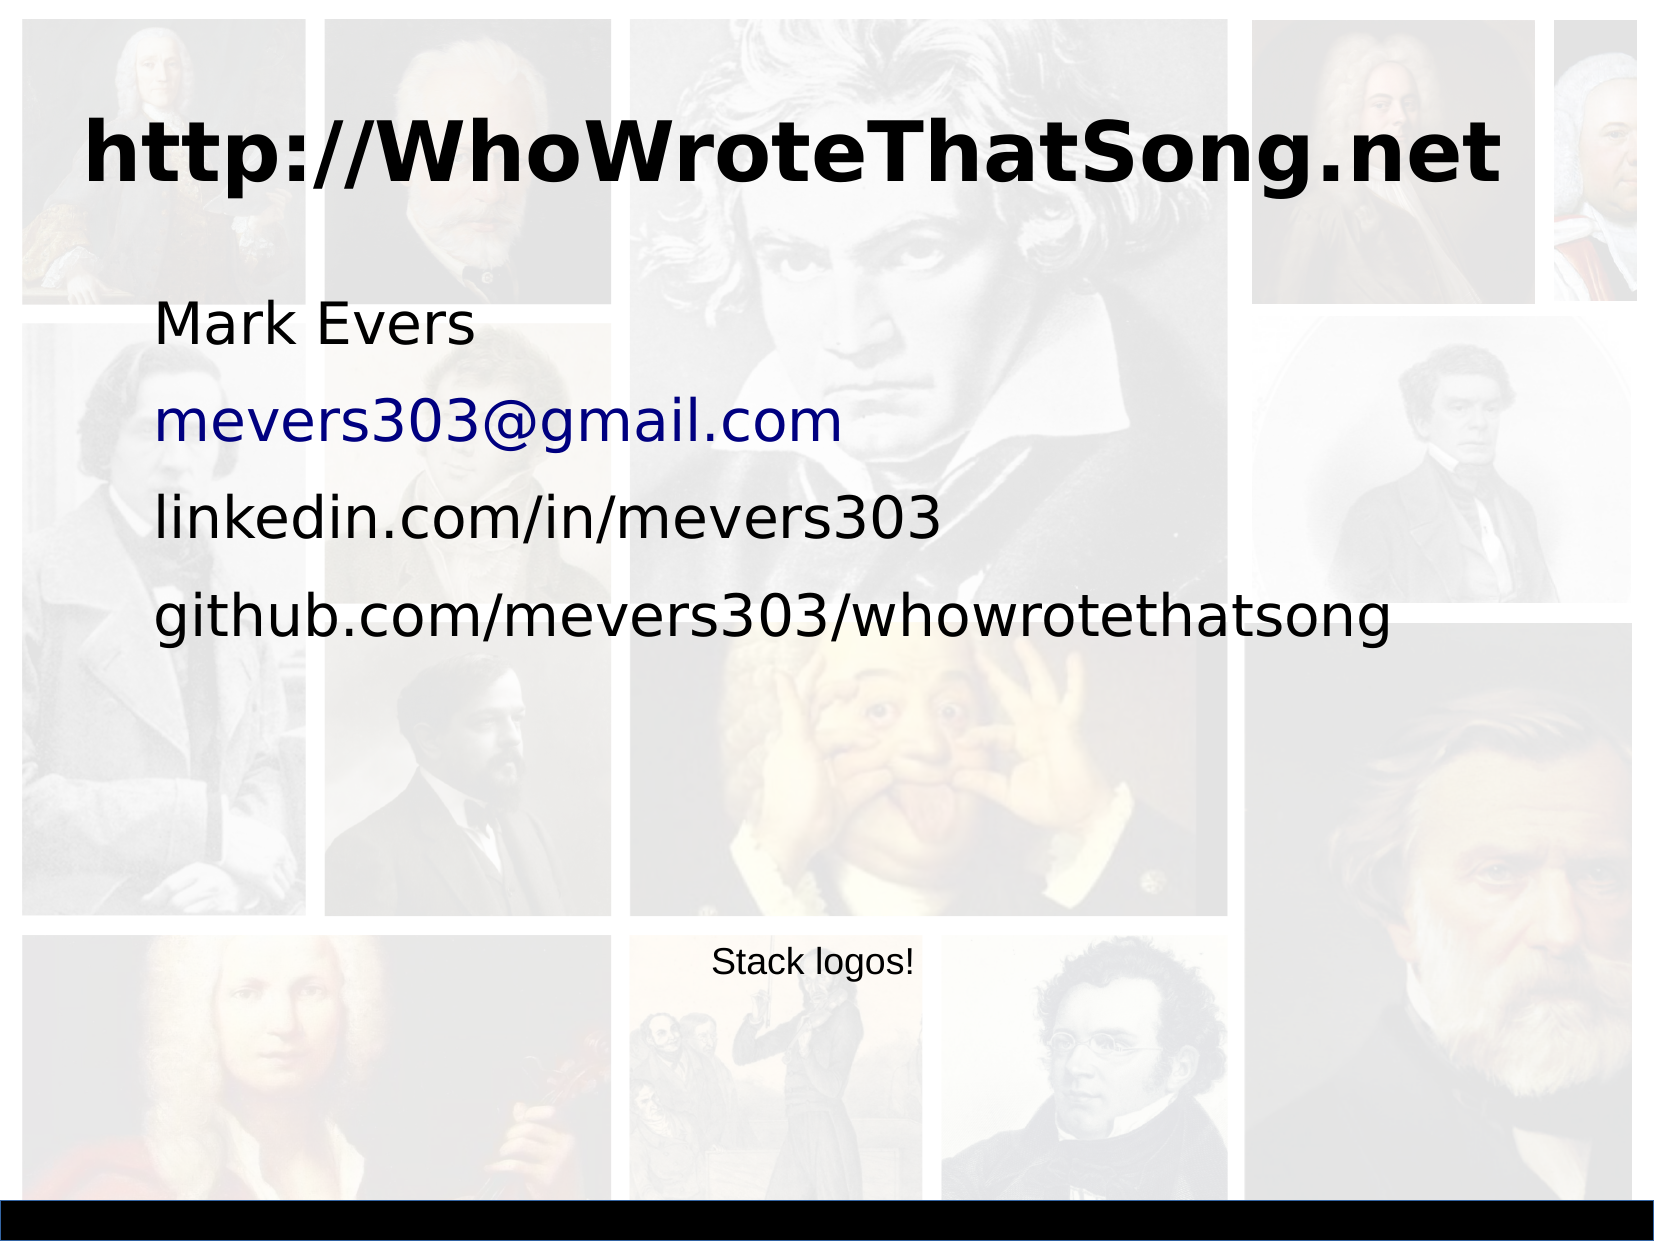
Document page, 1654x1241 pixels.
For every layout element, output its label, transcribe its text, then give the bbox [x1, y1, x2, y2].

list Mark Evers mevers303@gmail.com linkedin.com/in/mevers303 github.com/mevers303/whowrotethatsong [82, 290, 1571, 1010]
title http://WhoWroteThatSong.net [82, 49, 1571, 257]
text_box Stack logos! [696, 933, 931, 991]
